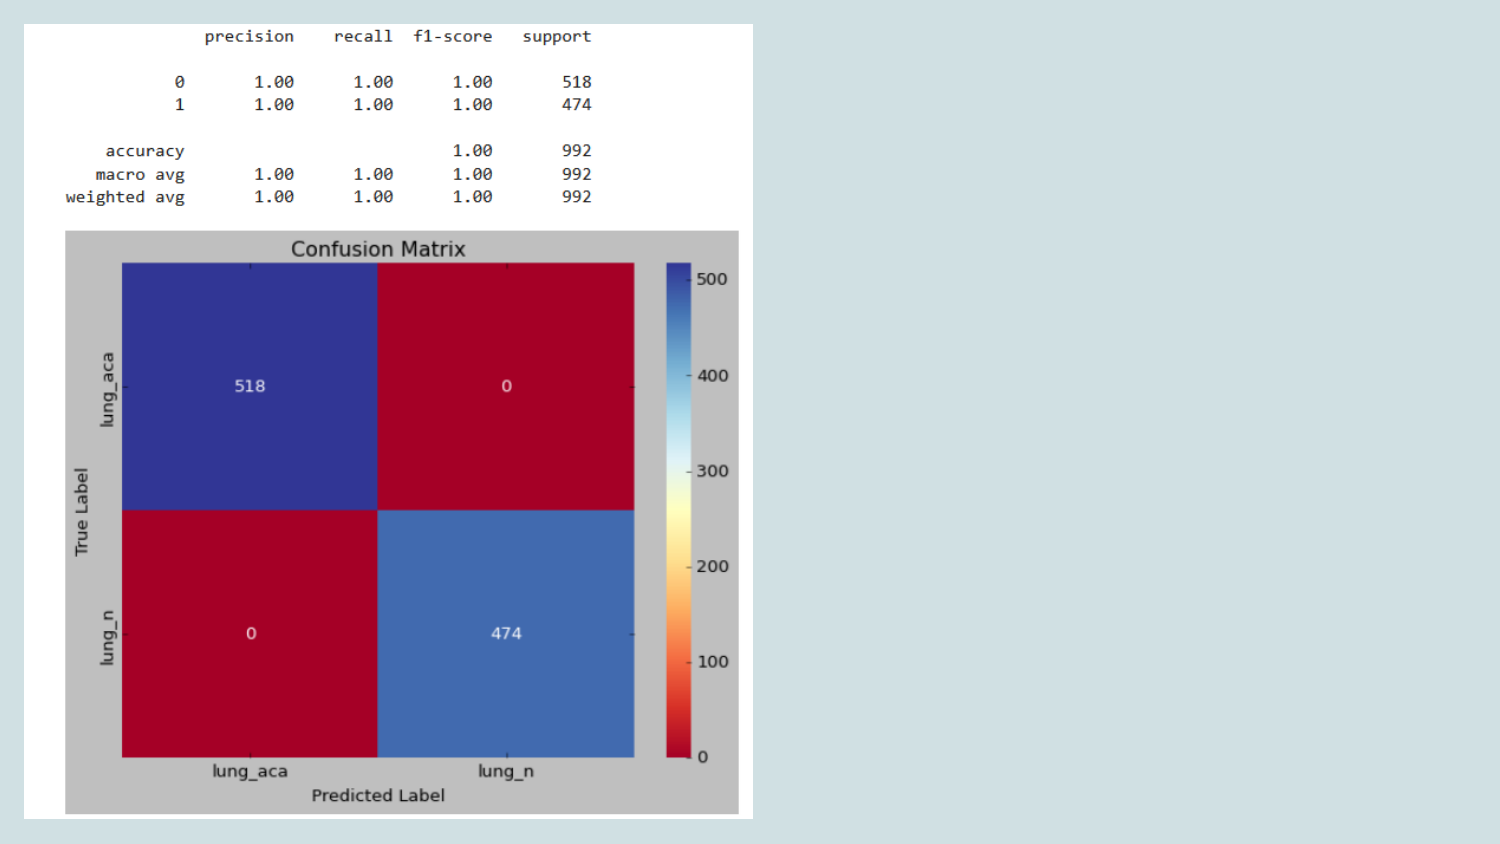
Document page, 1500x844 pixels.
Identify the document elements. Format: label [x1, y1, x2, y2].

picture [24, 24, 753, 819]
